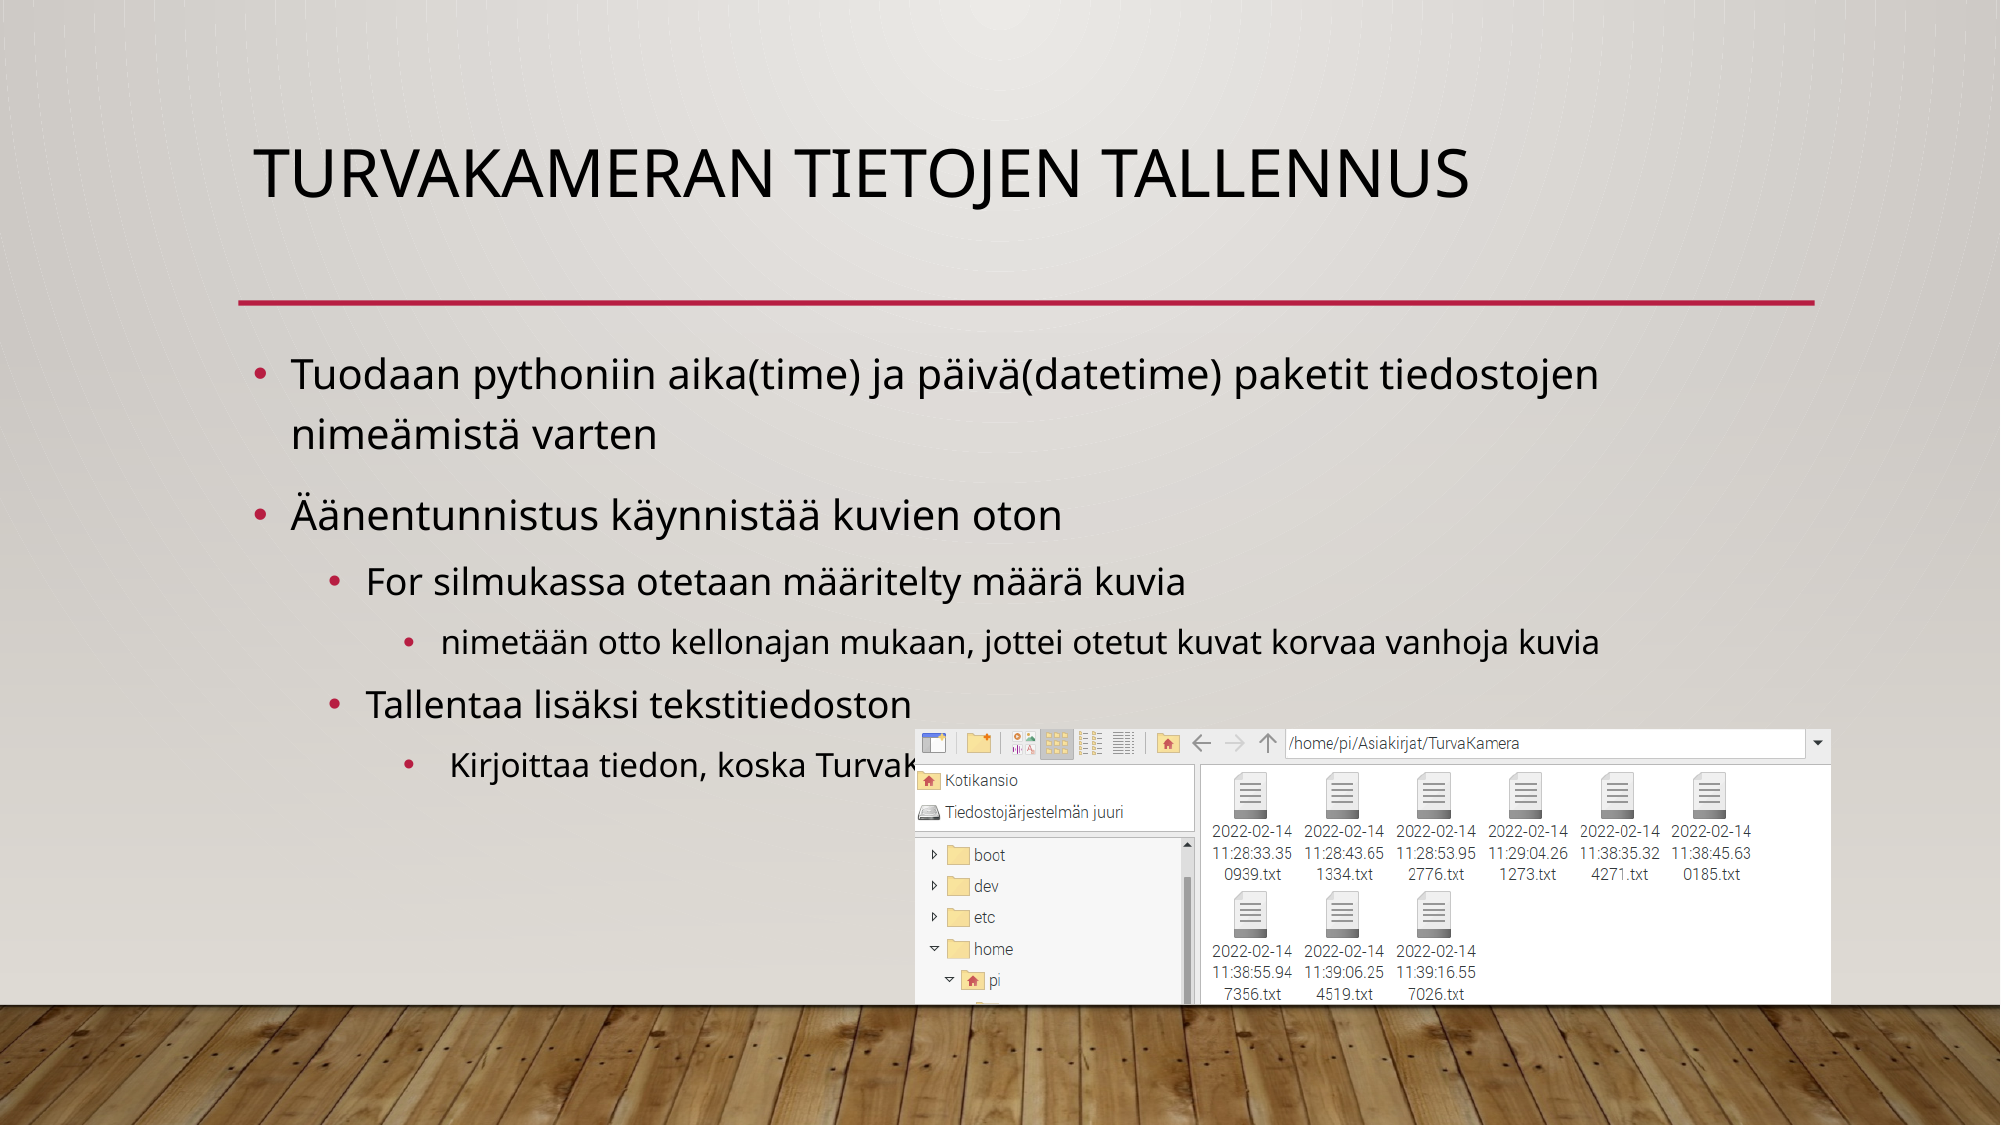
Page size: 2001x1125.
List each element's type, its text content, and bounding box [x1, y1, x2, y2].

list Tuodaan pythoniin aika(time) ja päivä(datetime) paketit tiedostojen nimeämistä varten Äänentunnistus käynnistää kuvien oton For silmukassa otetaan määritelty määrä kuvia nimetään otto kellonajan mukaan, jottei otetut kuvat korvaa vanhoja kuvia Tallentaa lisäksi tekstitiedoston Kirjoittaa tiedon, koska TurvaKamera on käynnistynyt ja ottanut kuvia [238, 330, 1814, 897]
title Turvakameran tietojen tallennus [238, 131, 1814, 305]
picture [0, 1005, 2000, 1125]
picture [915, 729, 1831, 1004]
